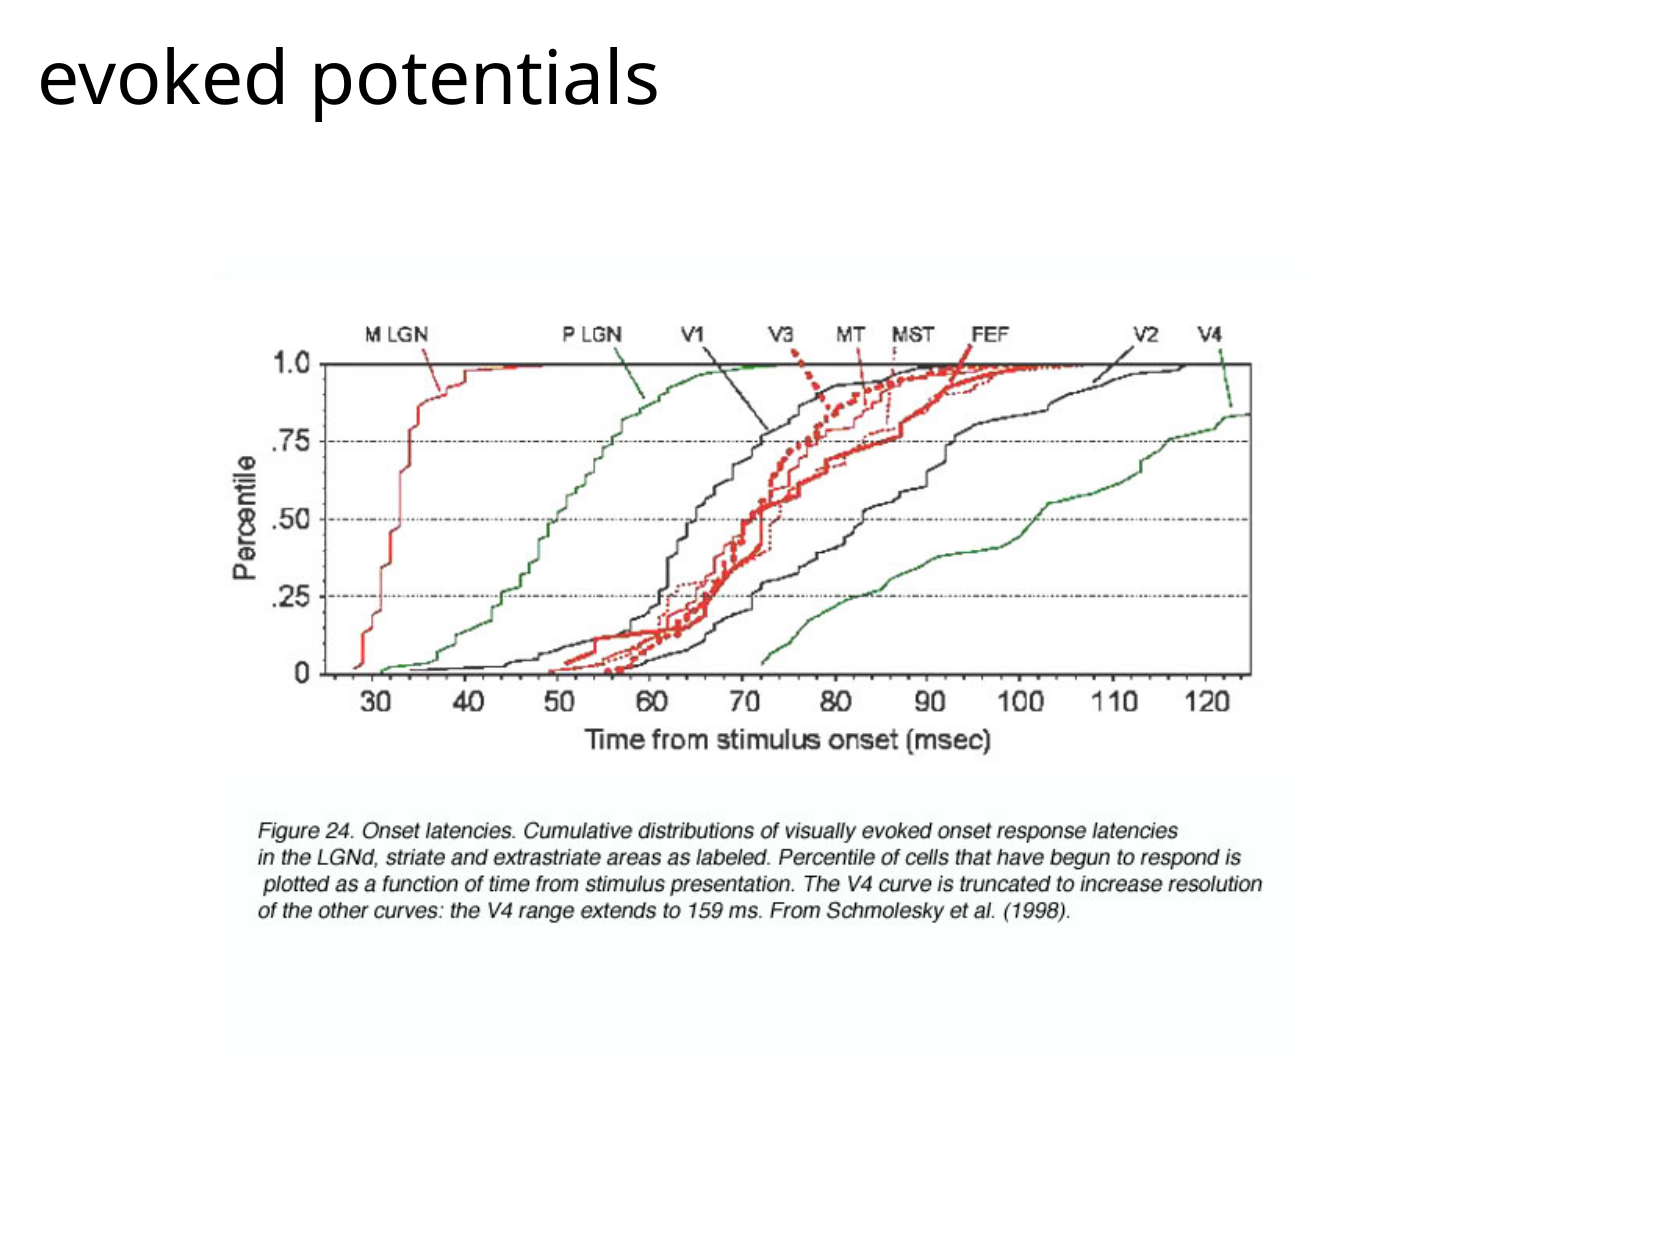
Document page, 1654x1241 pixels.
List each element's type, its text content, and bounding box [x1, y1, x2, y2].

picture [212, 250, 1307, 1059]
title evoked potentials [37, 0, 1613, 151]
